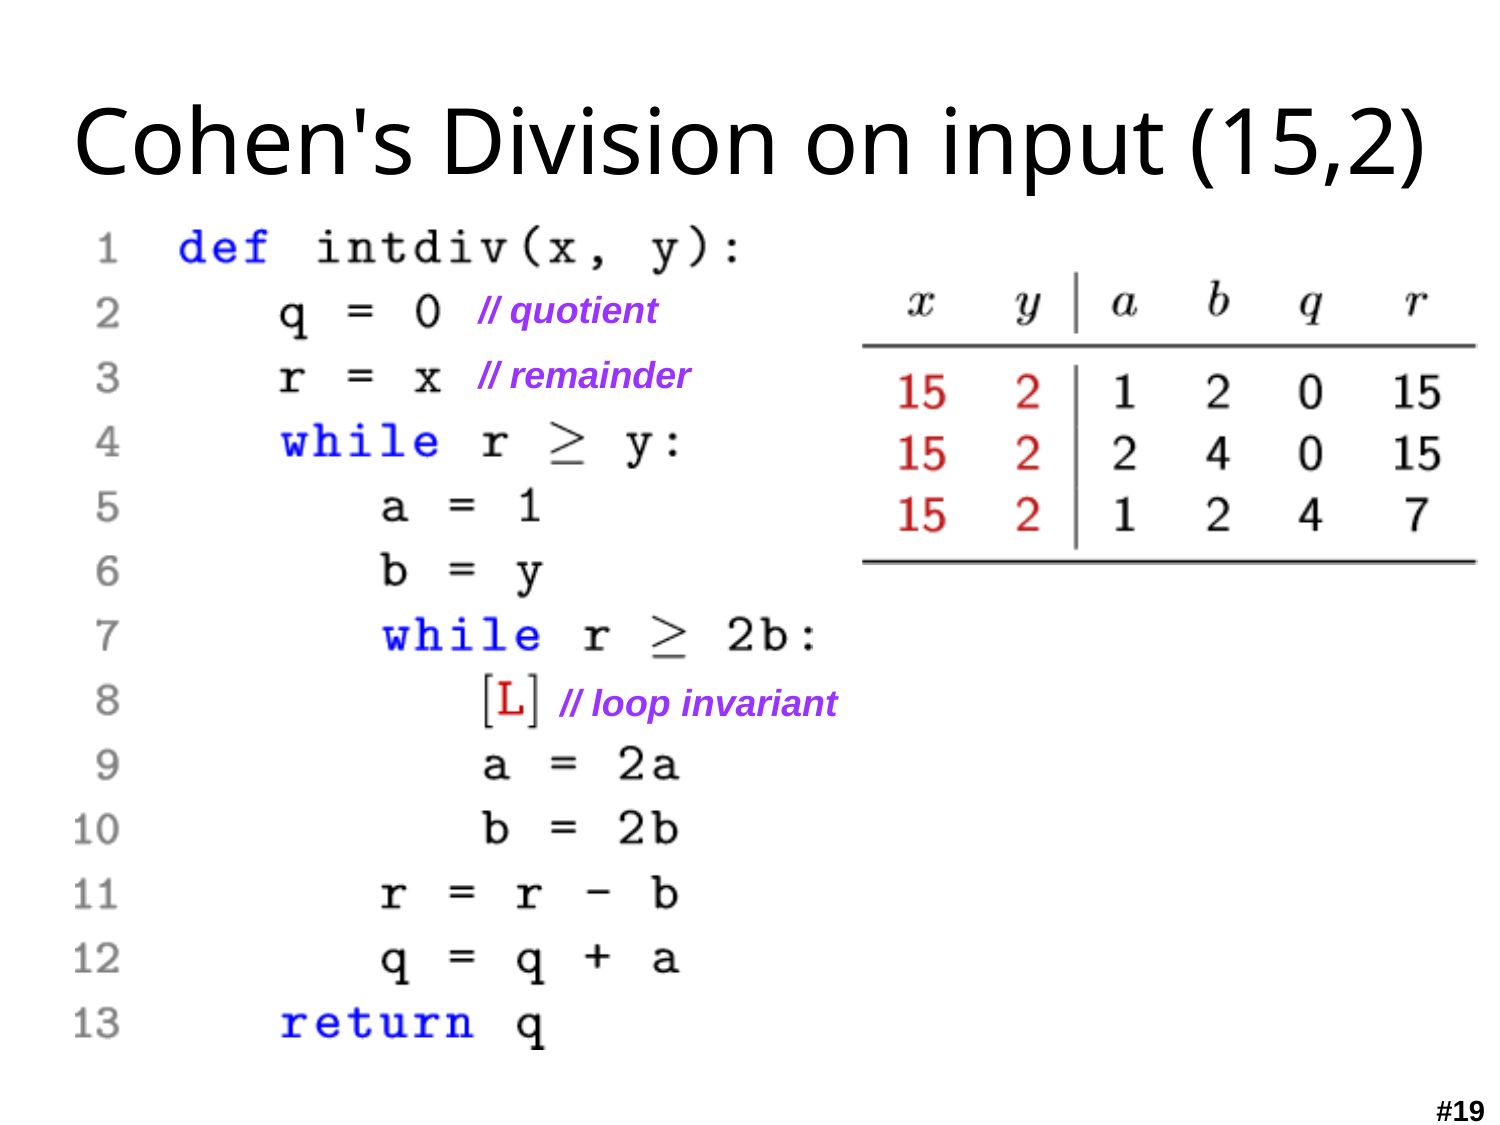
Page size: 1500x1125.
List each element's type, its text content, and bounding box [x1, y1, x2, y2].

picture [75, 224, 813, 1051]
text_box // remainder [463, 347, 707, 406]
picture [862, 271, 1478, 565]
text_box // loop invariant [545, 675, 853, 733]
text_box // quotient [463, 282, 674, 341]
title Cohen's Division on input (15,2) [24, 45, 1476, 233]
